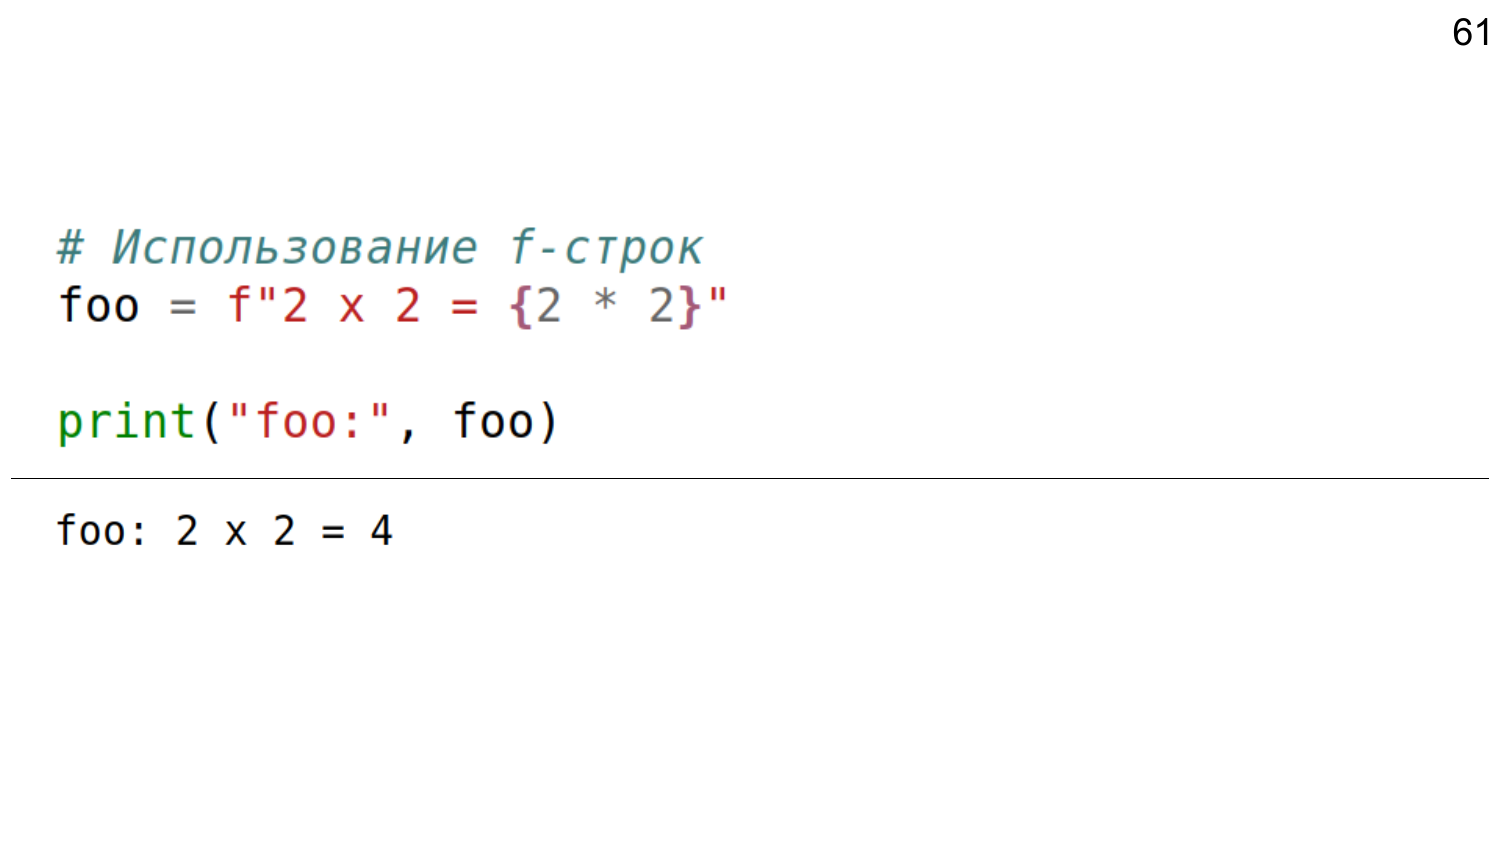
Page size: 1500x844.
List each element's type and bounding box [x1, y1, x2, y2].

picture [47, 209, 737, 466]
picture [47, 497, 402, 567]
